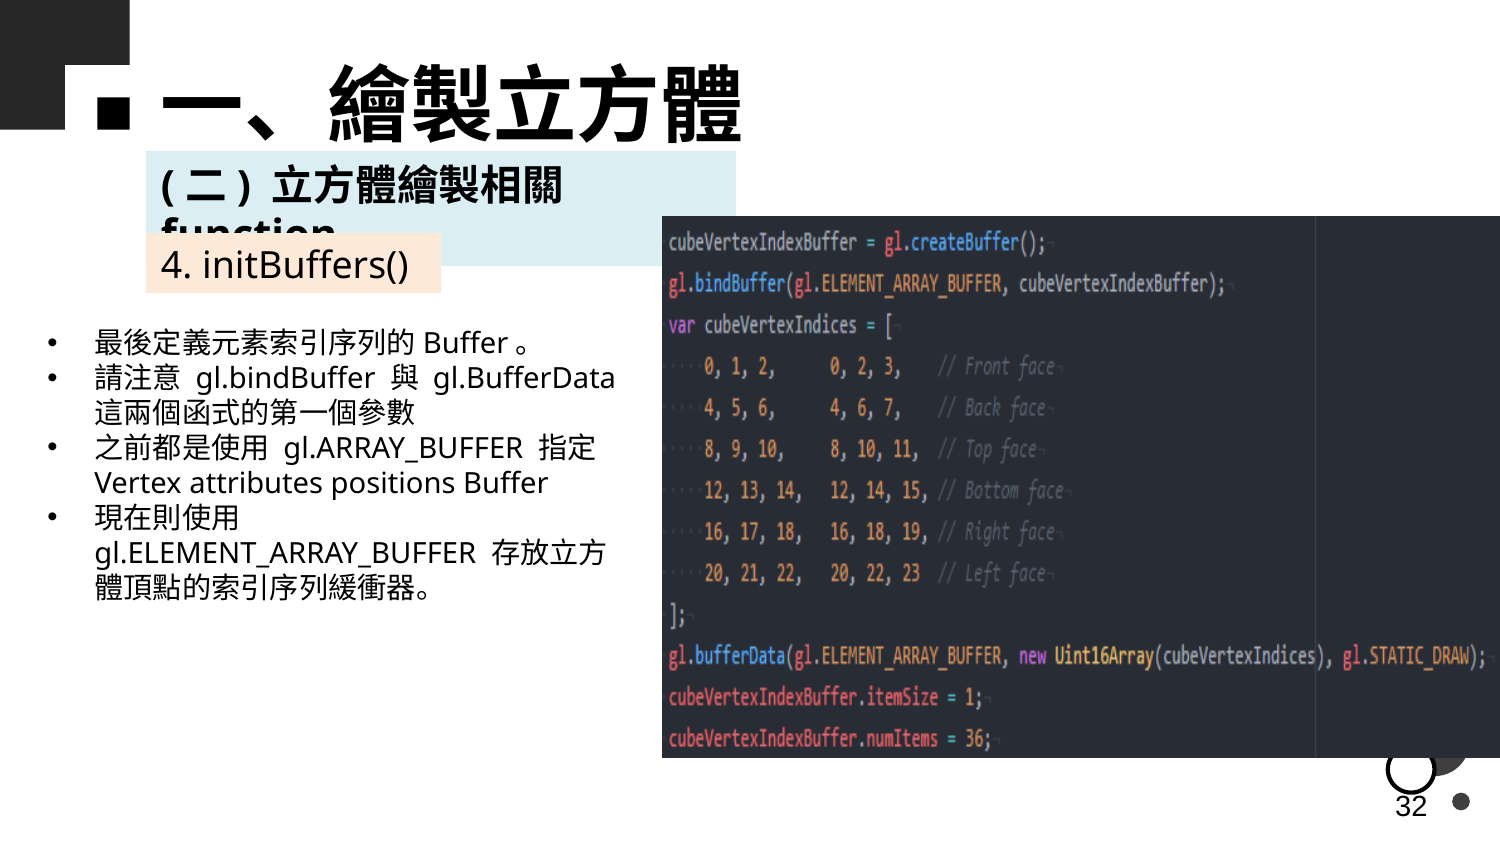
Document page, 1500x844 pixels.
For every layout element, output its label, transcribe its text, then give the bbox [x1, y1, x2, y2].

text_box [1452, 792, 1470, 811]
text_box [97, 97, 130, 130]
picture [662, 216, 1500, 758]
text_box (二) 立方體繪製相關function [145, 150, 736, 266]
text_box [1387, 758, 1466, 782]
slide_number <number> [1092, 782, 1443, 827]
text_box 4. initBuffers() [145, 233, 441, 294]
text_box 最後定義元素索引序列的Buffer。 請注意 gl.bindBuffer 與 gl.BufferData 這兩個函式的第一個參數 之前都是使用 gl.ARRAY_BUFFER 指定Vertex attributes positions Buffer 現在則使用 gl.ELEMENT_ARRAY_BUFFER 存放立方體頂點的索引序列緩衝器。 [32, 316, 634, 612]
title 一、繪製立方體 [145, 32, 1105, 173]
text_box [0, 0, 130, 130]
